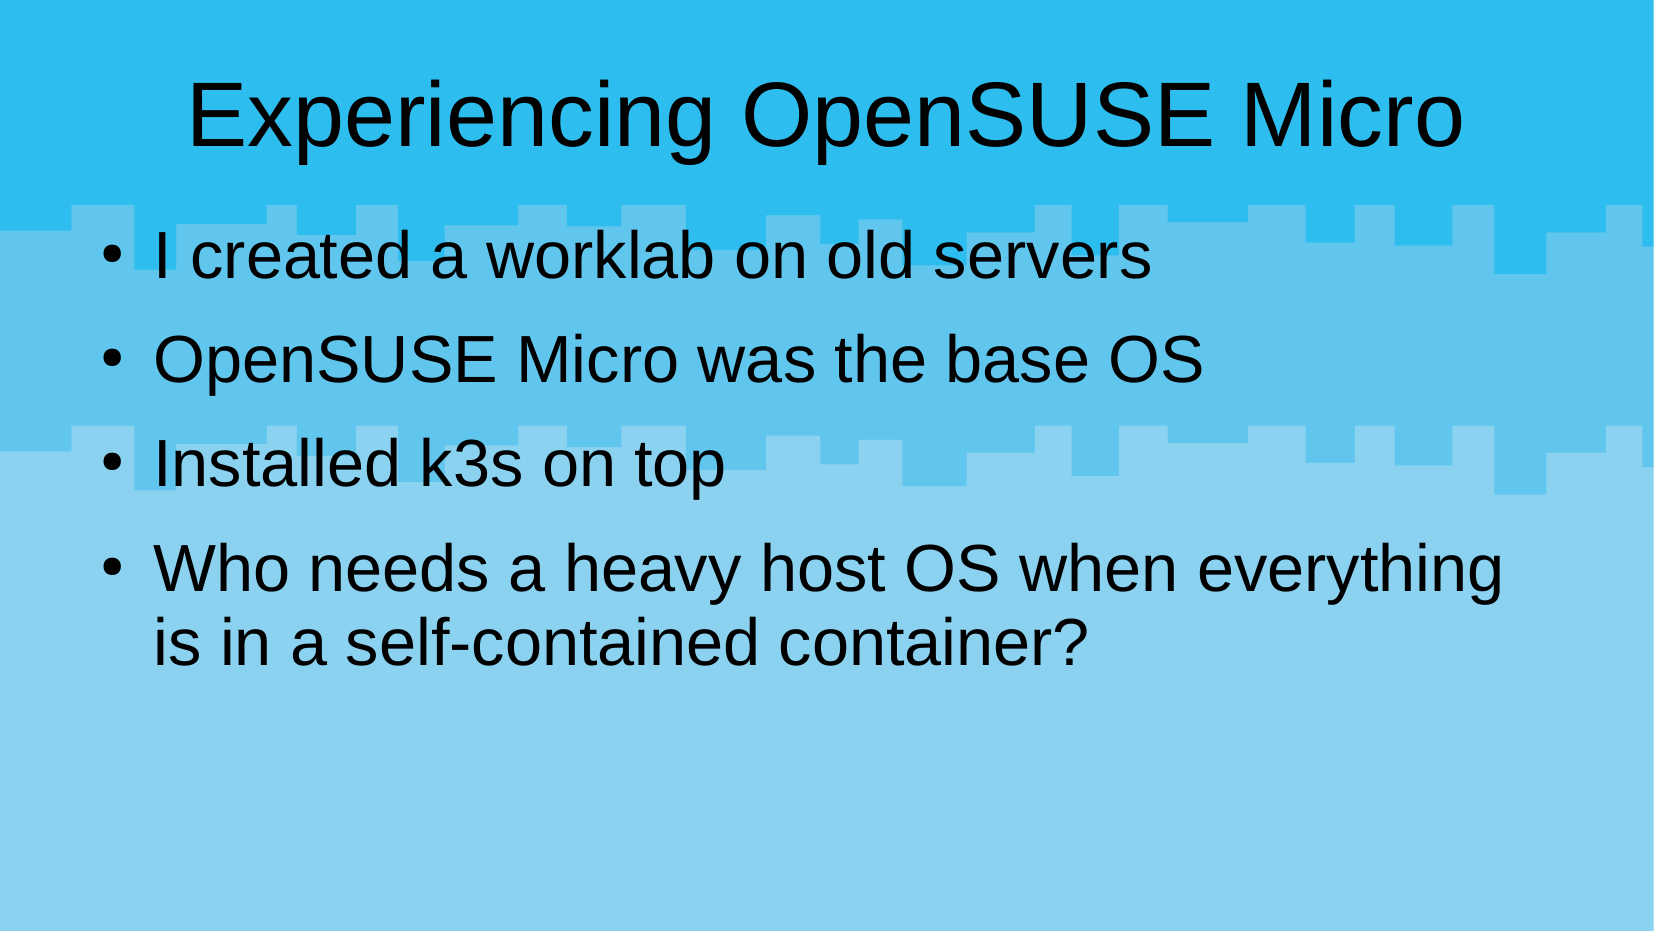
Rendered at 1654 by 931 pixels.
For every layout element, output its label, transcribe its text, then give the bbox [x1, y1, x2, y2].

title Experiencing OpenSUSE Micro [82, 37, 1571, 193]
picture [0, 0, 1654, 931]
list I created a worklab on old servers OpenSUSE Micro was the base OS Installed k3s on top Who needs a heavy host OS when everything is in a self-contained container? [82, 217, 1571, 758]
